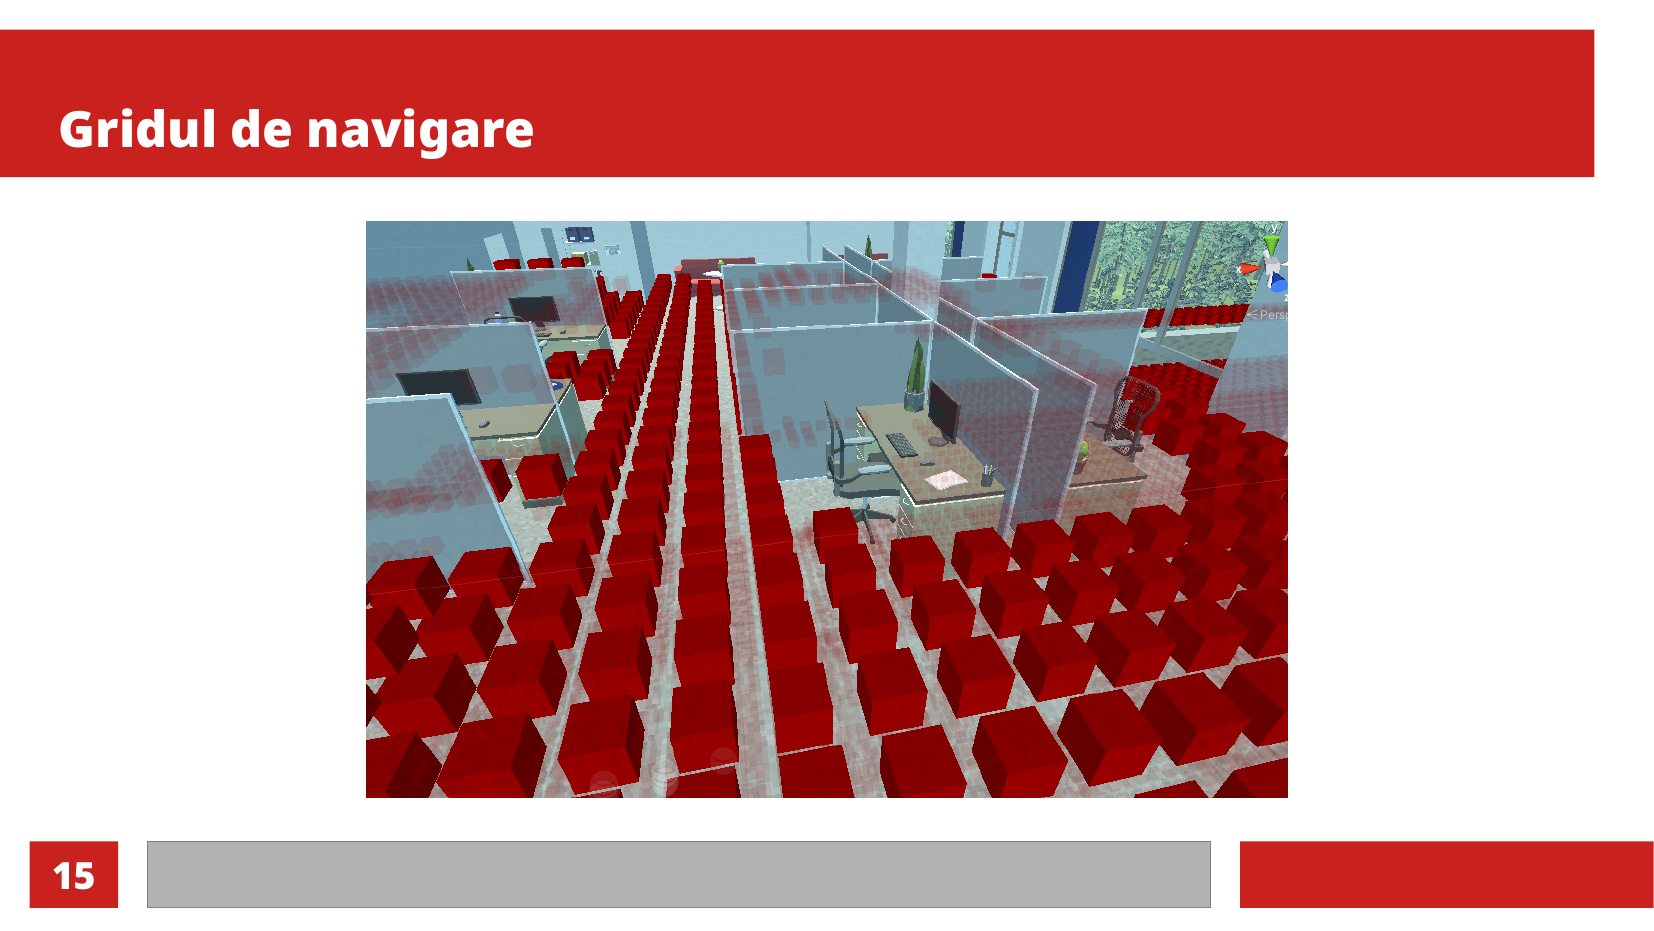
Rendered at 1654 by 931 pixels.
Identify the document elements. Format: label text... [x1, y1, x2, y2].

title Gridul de navigare [59, 44, 1595, 163]
picture [366, 221, 1288, 798]
